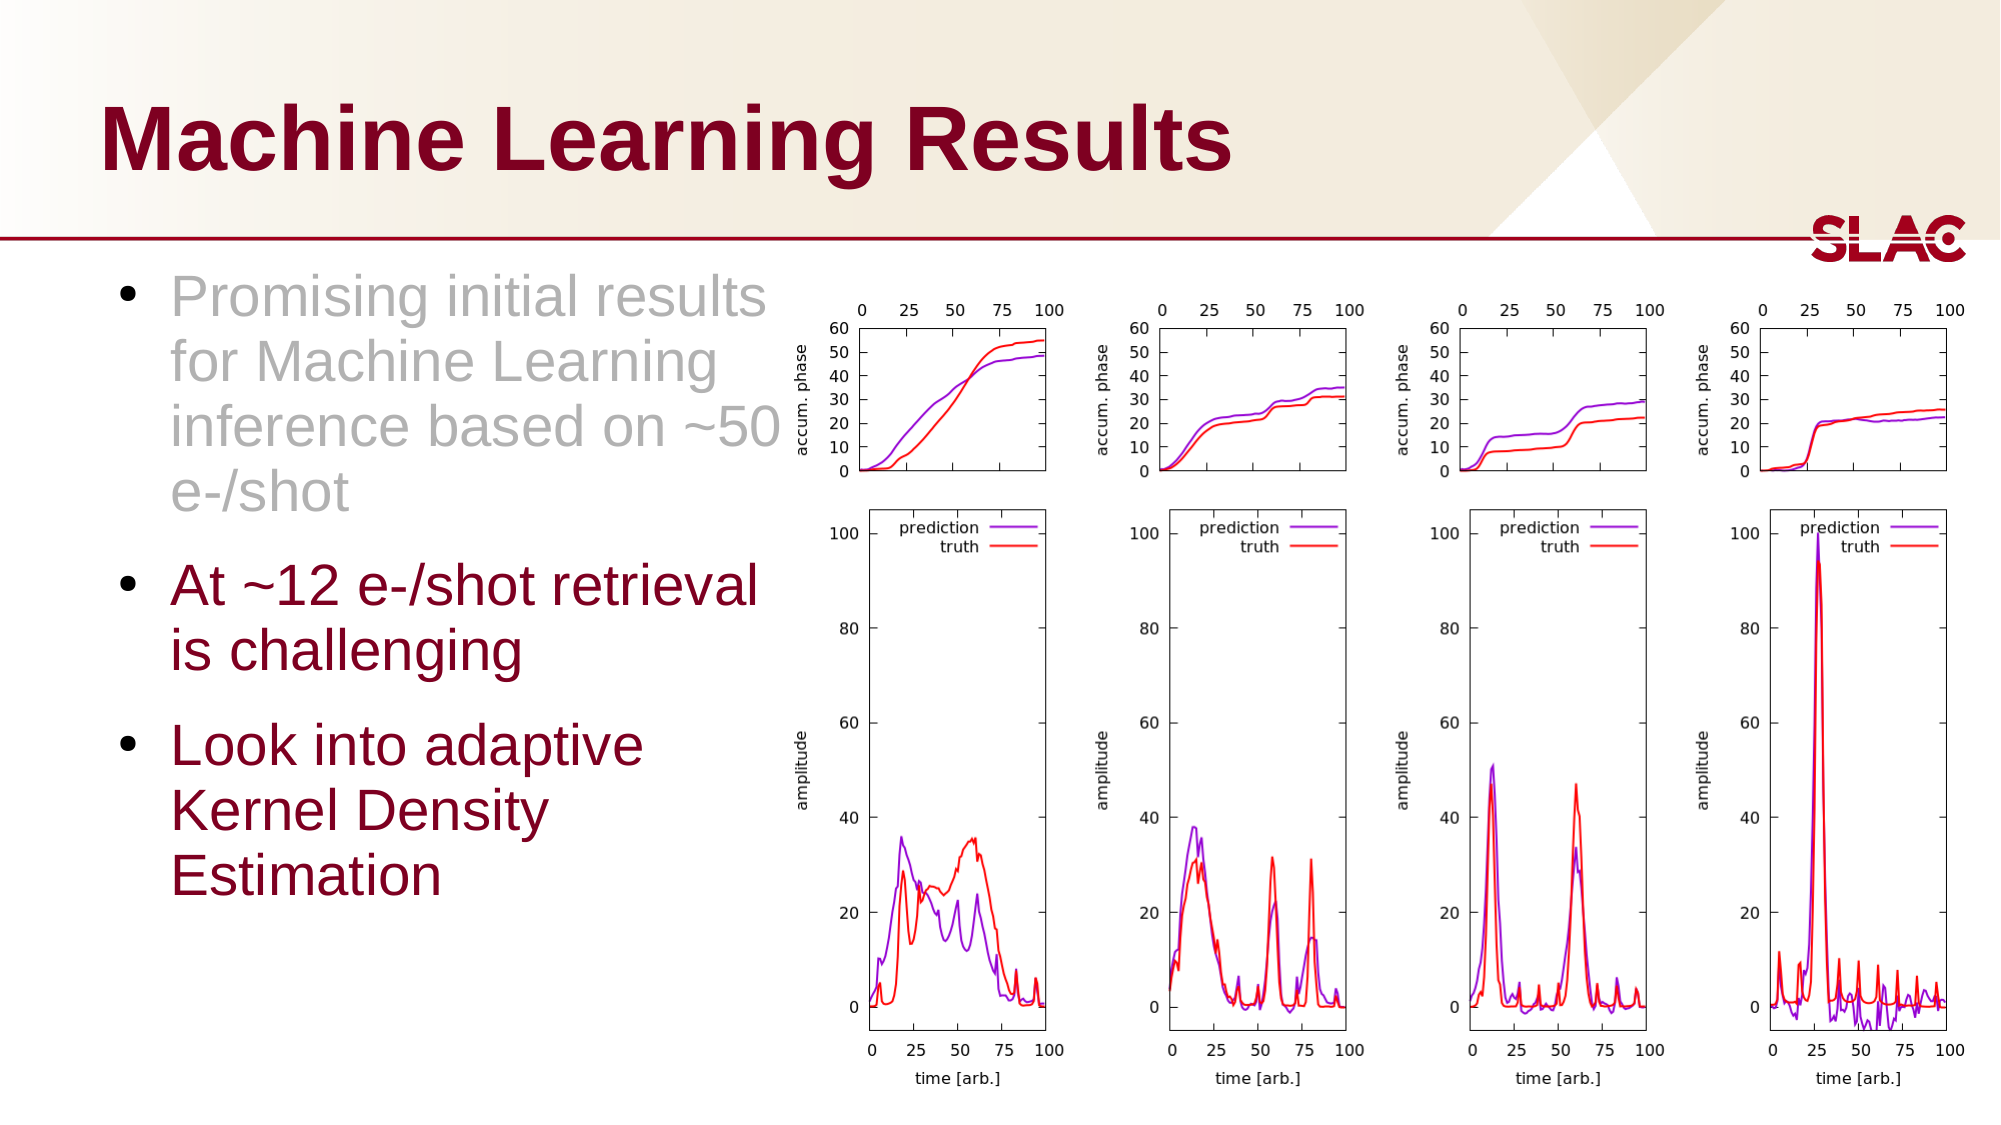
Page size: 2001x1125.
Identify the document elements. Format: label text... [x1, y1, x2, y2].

picture [785, 290, 1986, 1091]
picture [0, 0, 2001, 262]
title Machine Learning Results [99, 44, 1900, 233]
list Promising initial results for Machine Learning inference based on ~50 e-/shot At ~12 e-/shot retrieval is challenging Look into adaptive Kernel Density Estimation [99, 263, 796, 1051]
